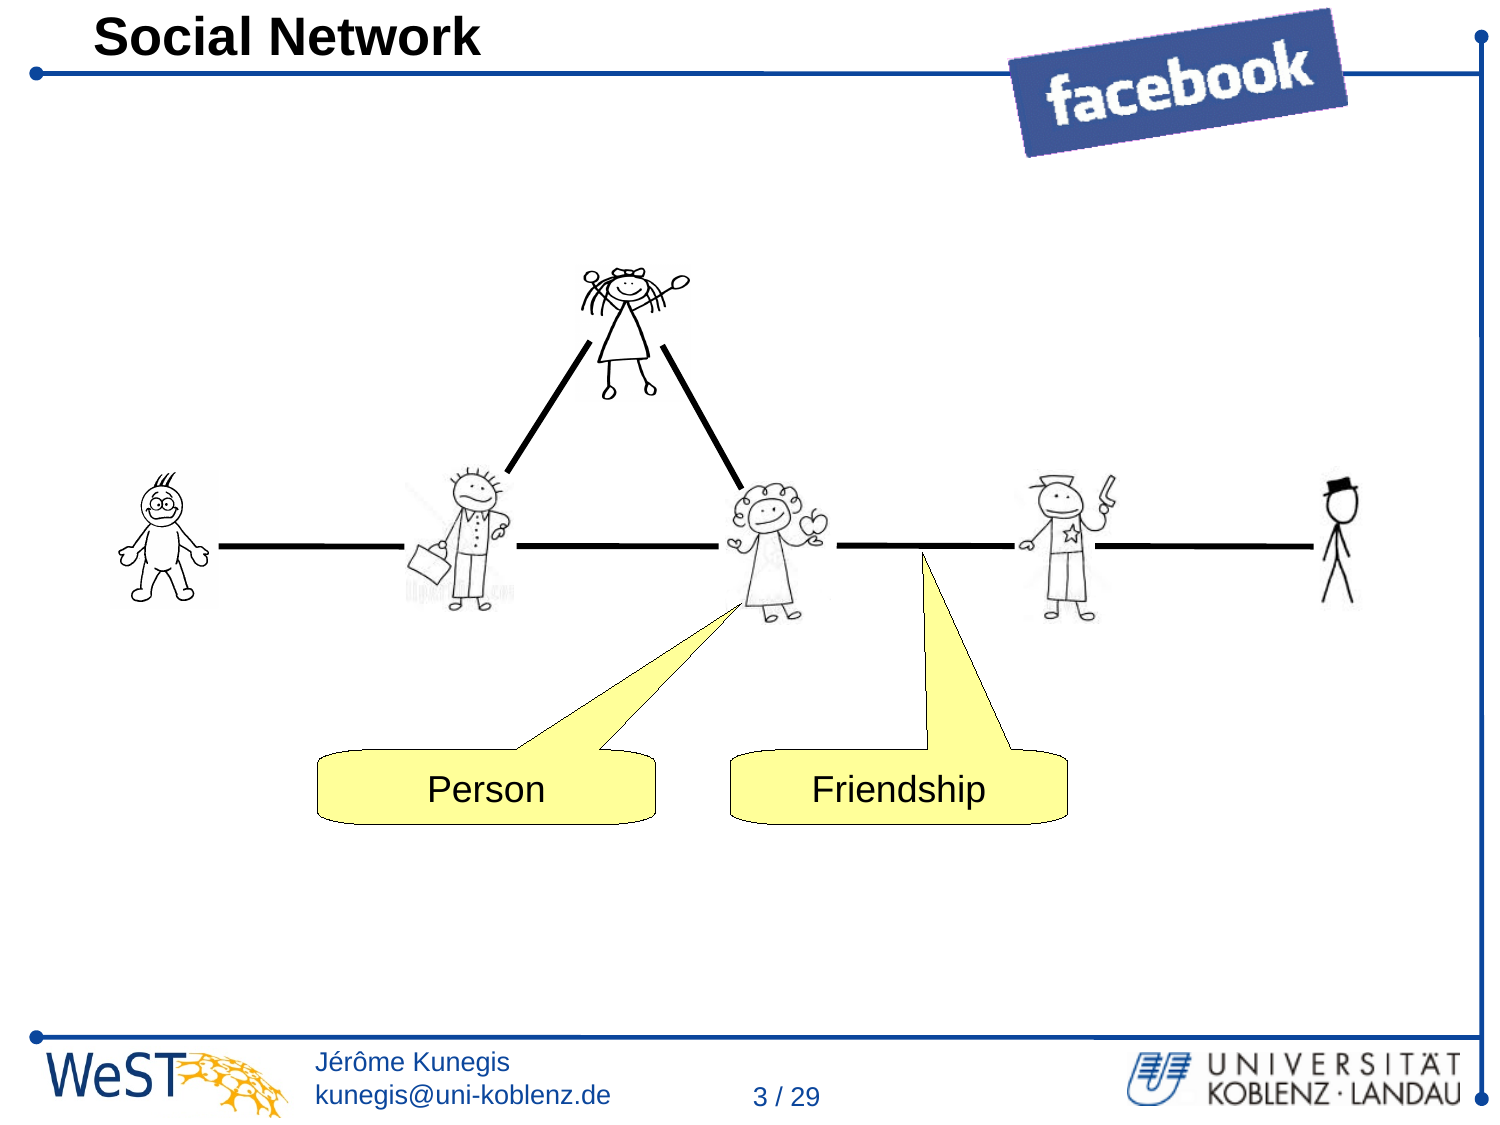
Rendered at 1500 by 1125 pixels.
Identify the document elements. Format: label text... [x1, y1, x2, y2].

picture [110, 470, 219, 609]
picture [725, 481, 831, 625]
picture [405, 464, 514, 612]
picture [1014, 469, 1120, 624]
text_box Social Network [78, 0, 1463, 74]
text_box Friendship [730, 552, 1068, 825]
picture [1007, 7, 1348, 158]
picture [1127, 1052, 1460, 1106]
picture [41, 1046, 302, 1118]
picture [1299, 466, 1373, 615]
text_box Person [317, 603, 742, 825]
picture [575, 264, 691, 402]
